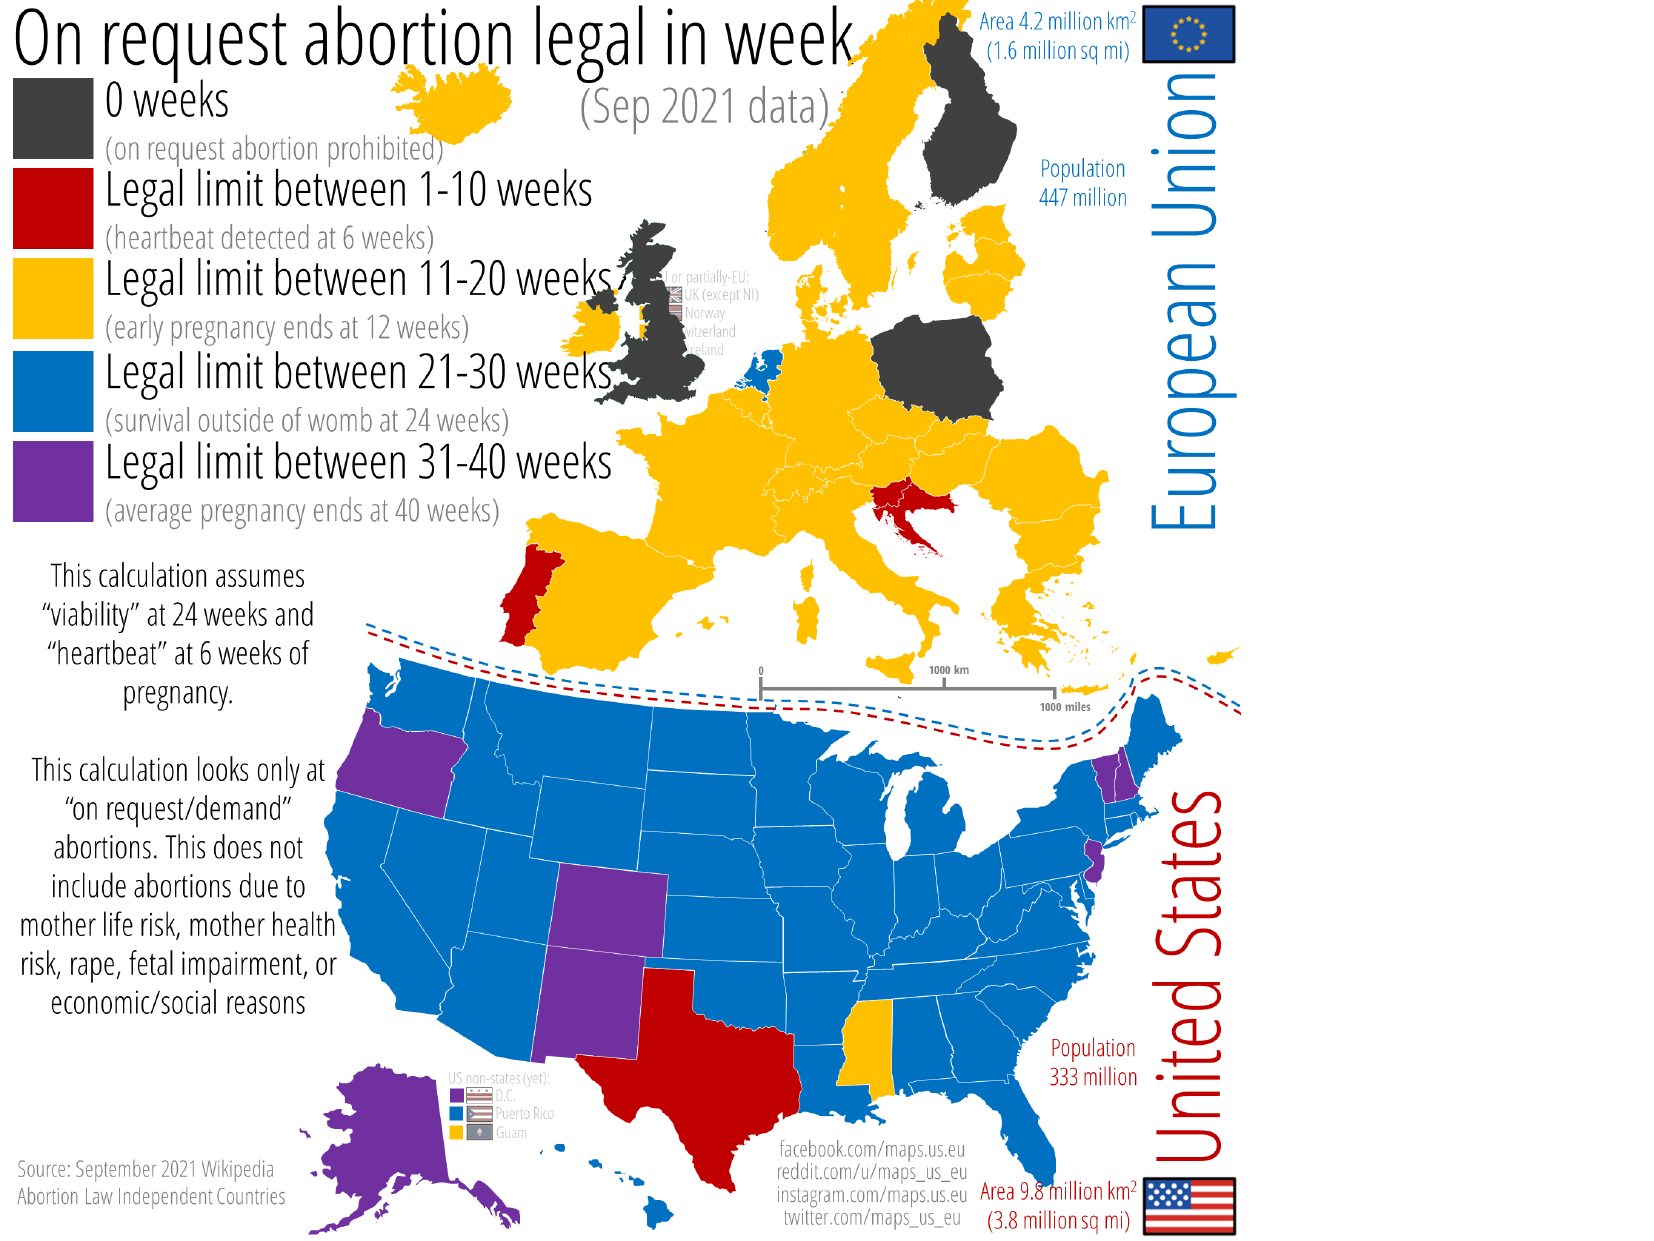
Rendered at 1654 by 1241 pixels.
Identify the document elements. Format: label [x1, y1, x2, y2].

picture [0, 0, 1241, 1241]
